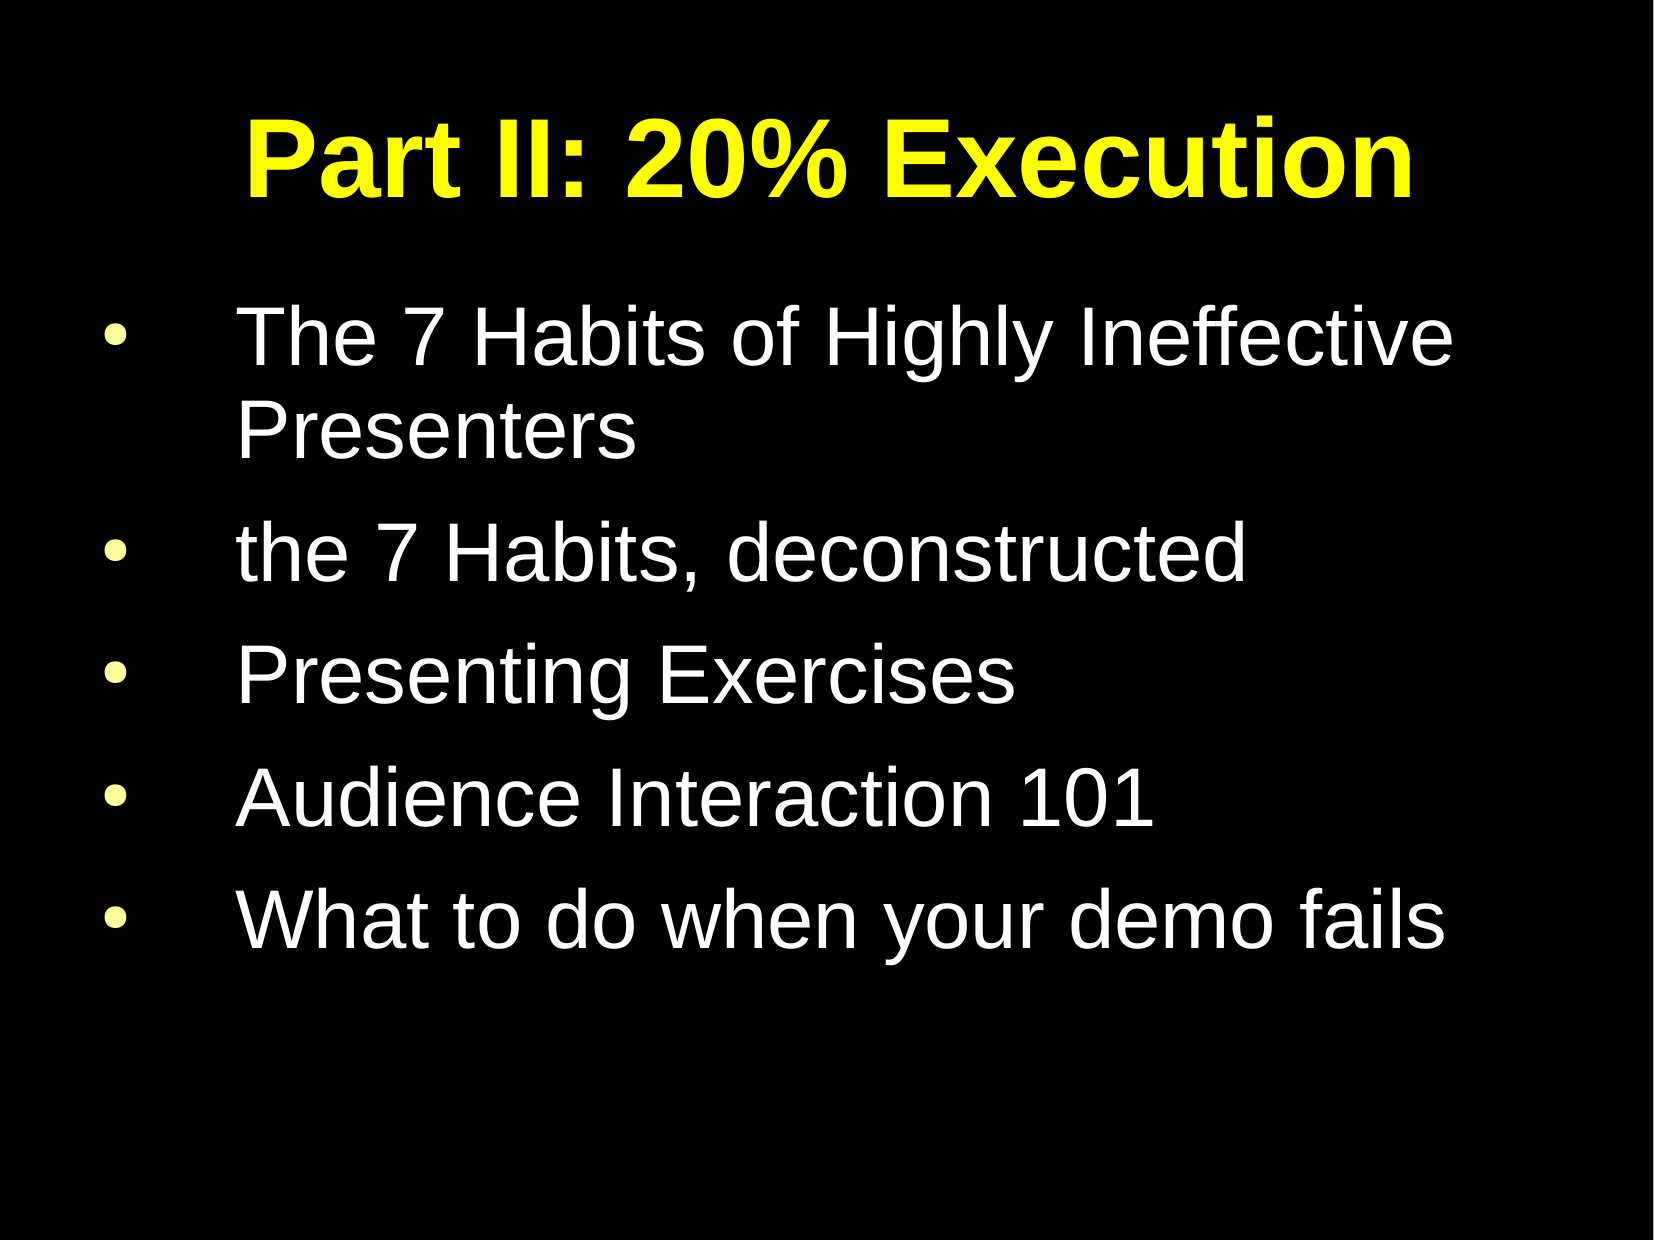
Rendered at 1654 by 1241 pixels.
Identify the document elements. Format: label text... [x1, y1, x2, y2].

list The 7 Habits of Highly Ineffective Presenters the 7 Habits, deconstructed Presenting Exercises Audience Interaction 101 What to do when your demo fails [82, 290, 1571, 1109]
title Part II: 20% Execution [86, 55, 1576, 263]
